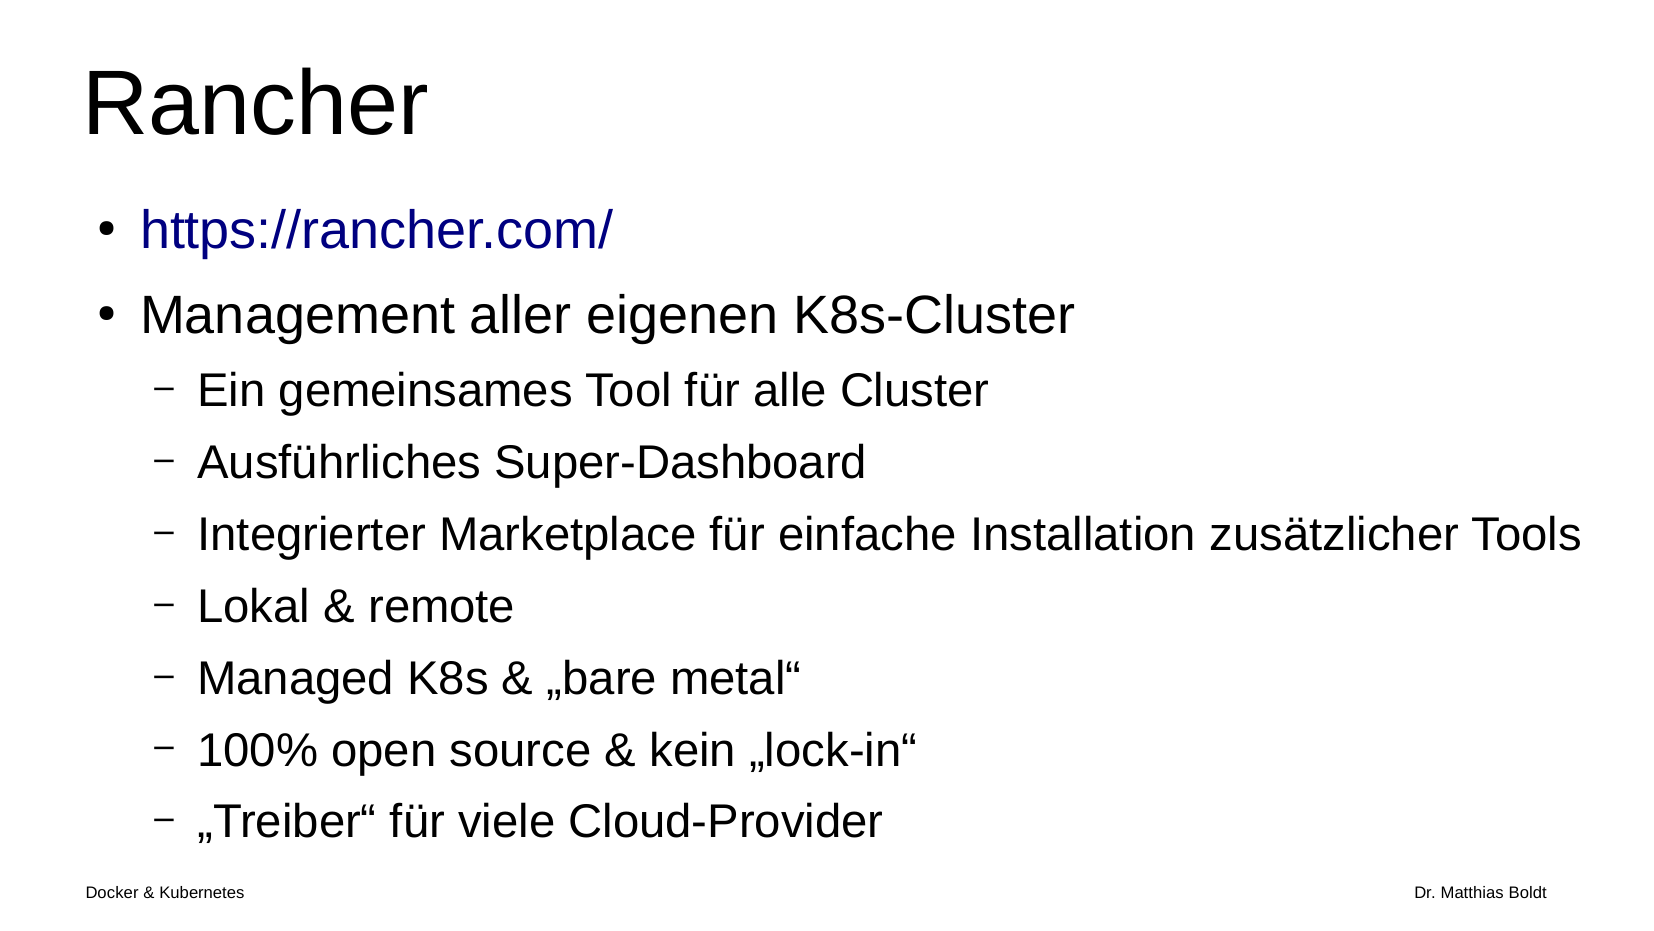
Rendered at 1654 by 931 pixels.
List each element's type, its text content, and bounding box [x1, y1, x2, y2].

title Rancher [82, 25, 1571, 181]
list https://rancher.com/ Management aller eigenen K8s-Cluster Ein gemeinsames Tool für alle Cluster Ausführliches Super-Dashboard Integrierter Marketplace für einfache Installation zusätzlicher Tools Lokal & remote Managed K8s & „bare metal“ 100% open source & kein „lock-in“ „Treiber“ für viele Cloud-Provider [82, 199, 1607, 863]
text_box Docker & Kubernetes Dr. Matthias Boldt [70, 875, 1563, 910]
